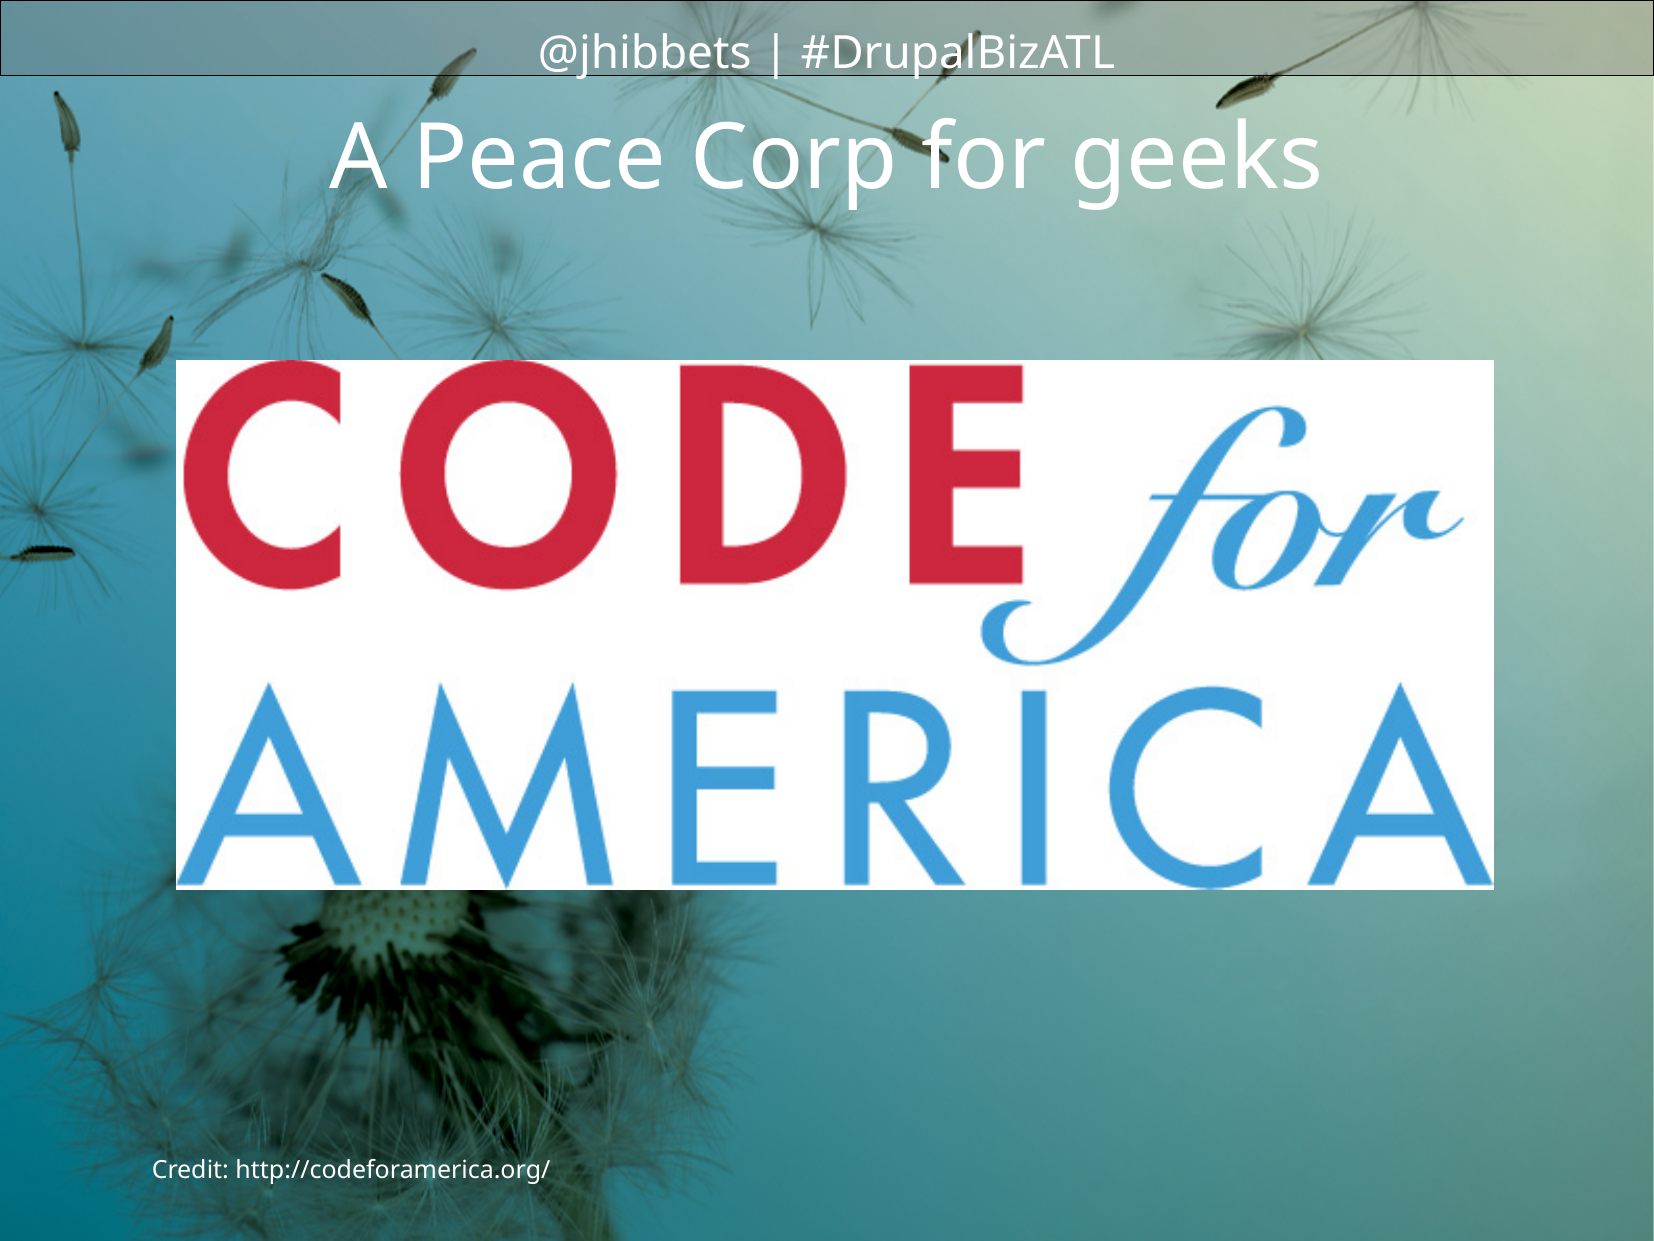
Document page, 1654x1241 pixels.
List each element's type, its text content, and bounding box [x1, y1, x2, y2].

text_box Credit: http://codeforamerica.org/ [137, 1144, 573, 1188]
picture [0, 76, 1654, 1241]
title A Peace Corp for geeks [82, 49, 1571, 257]
